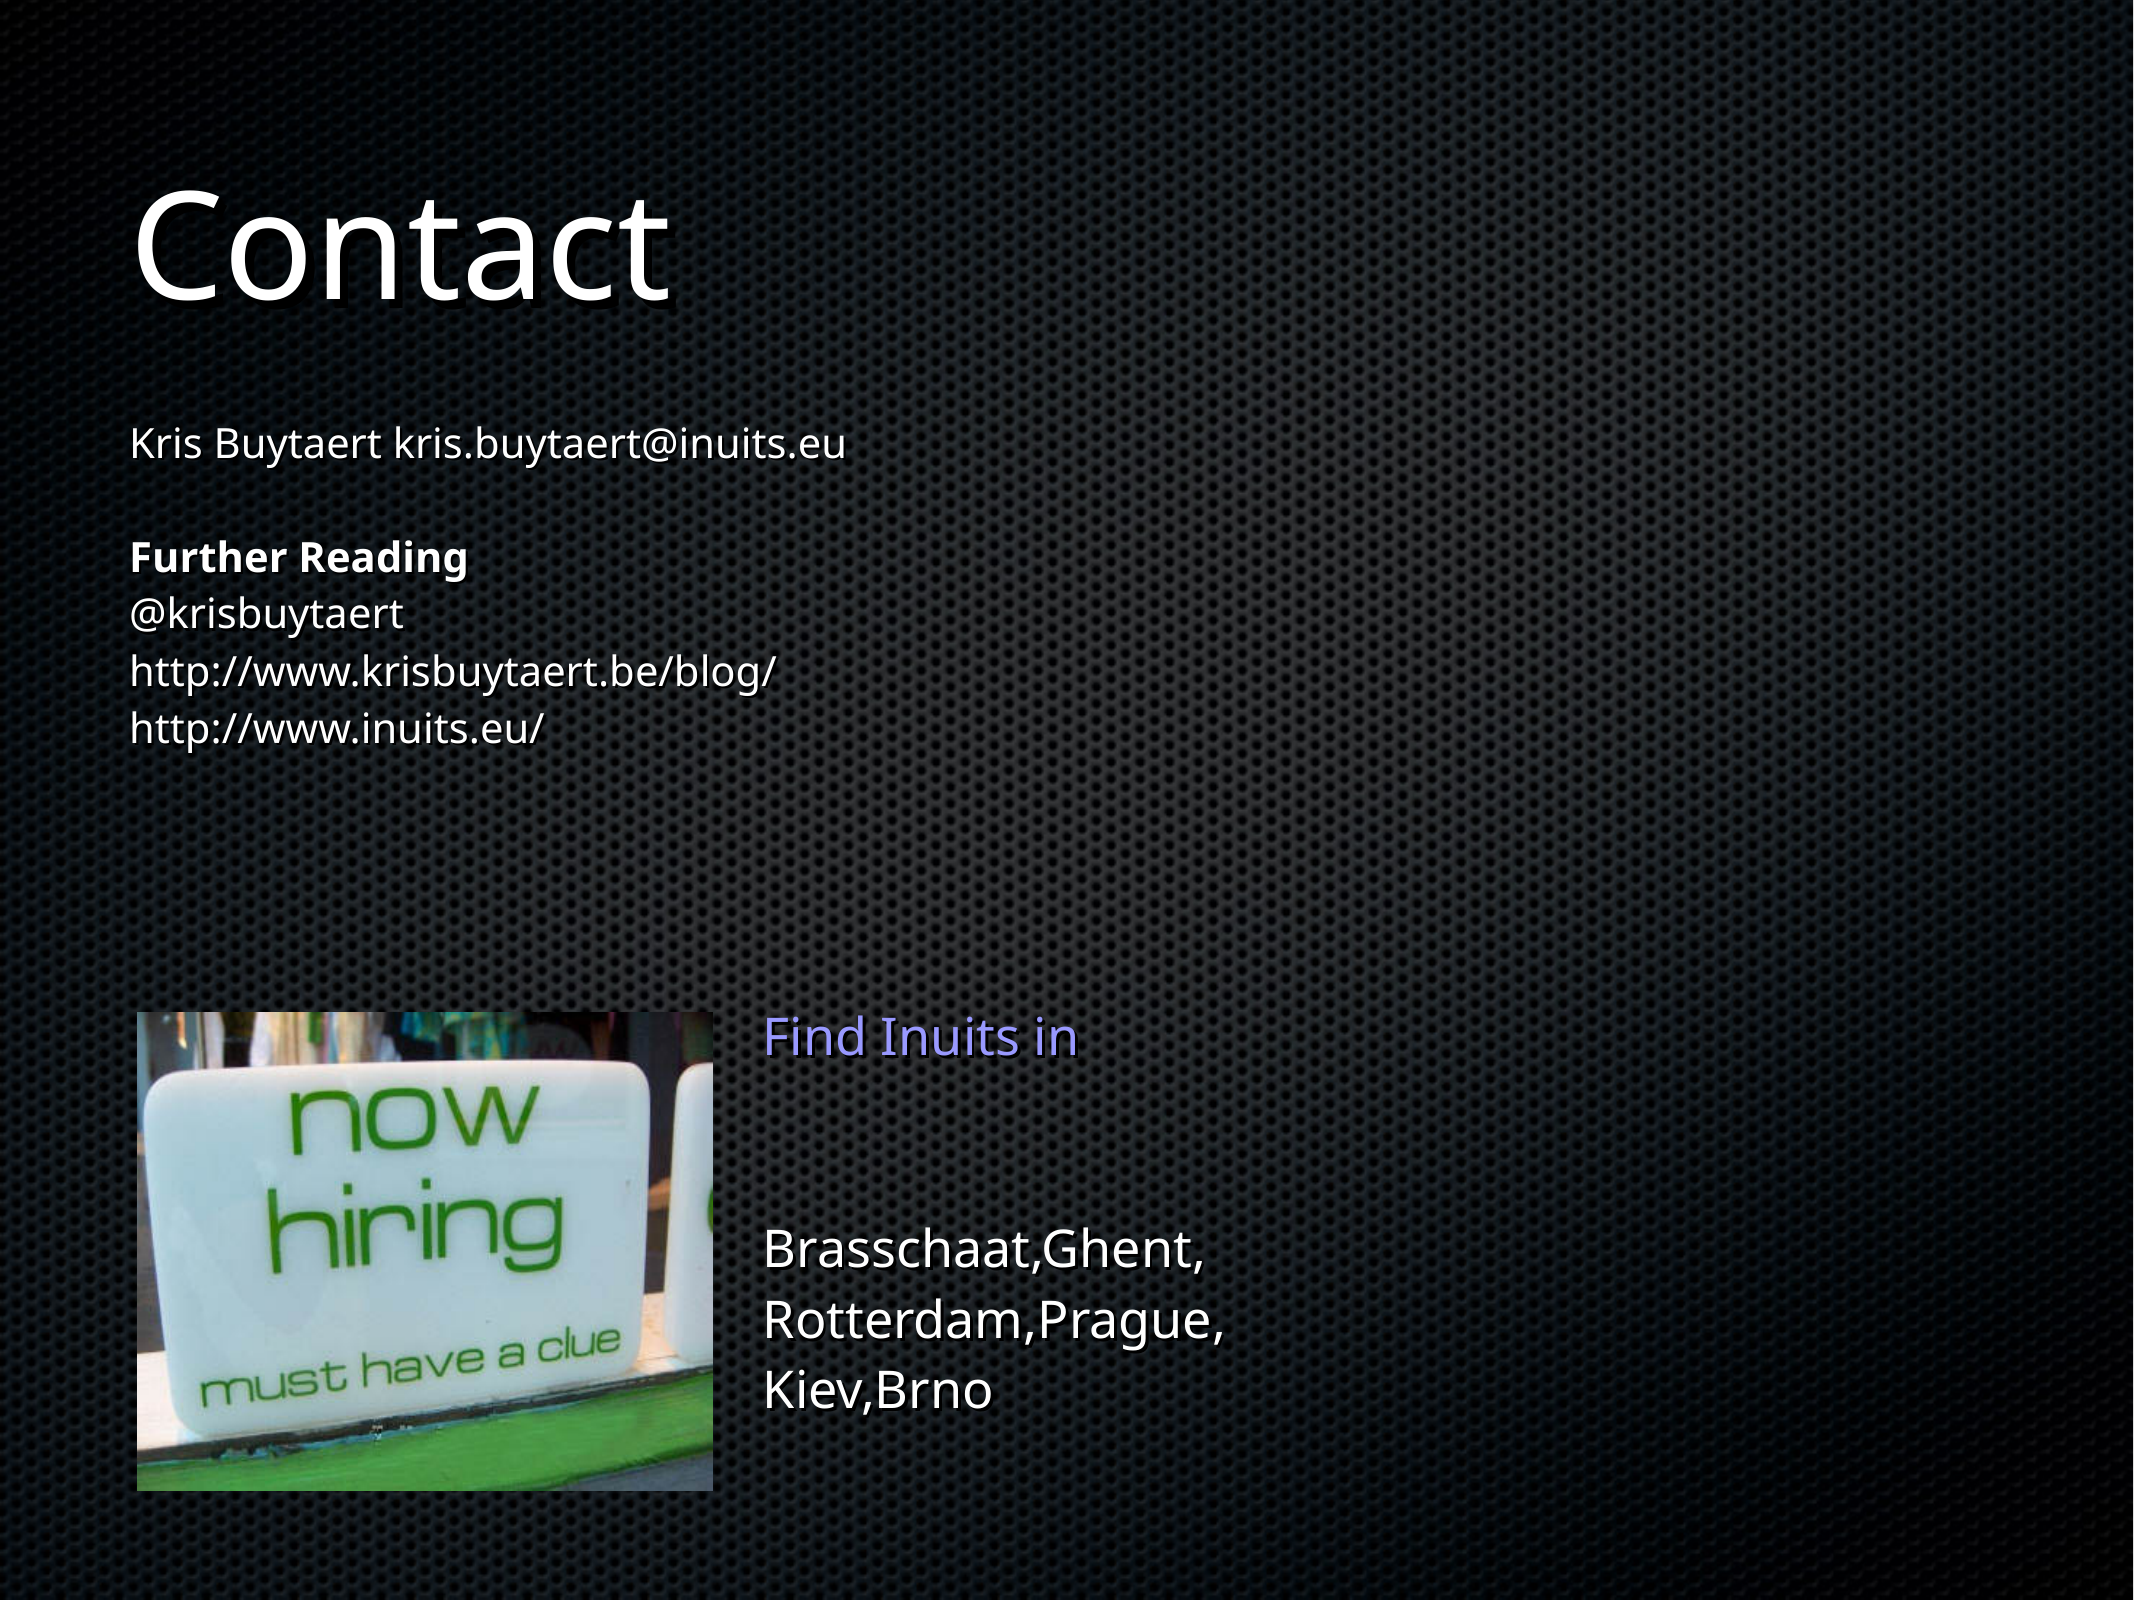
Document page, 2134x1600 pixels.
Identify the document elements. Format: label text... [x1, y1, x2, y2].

title Contact [129, 41, 2005, 442]
picture [0, 0, 2134, 1600]
list Kris Buytaert kris.buytaert@inuits.eu Further Reading @krisbuytaert http://www.krisbuytaert.be/blog/ http://www.inuits.eu/ [129, 413, 1276, 1290]
list Find Inuits in Brasschaat,Ghent, Rotterdam,Prague, Kiev,Brno [762, 999, 1367, 1546]
